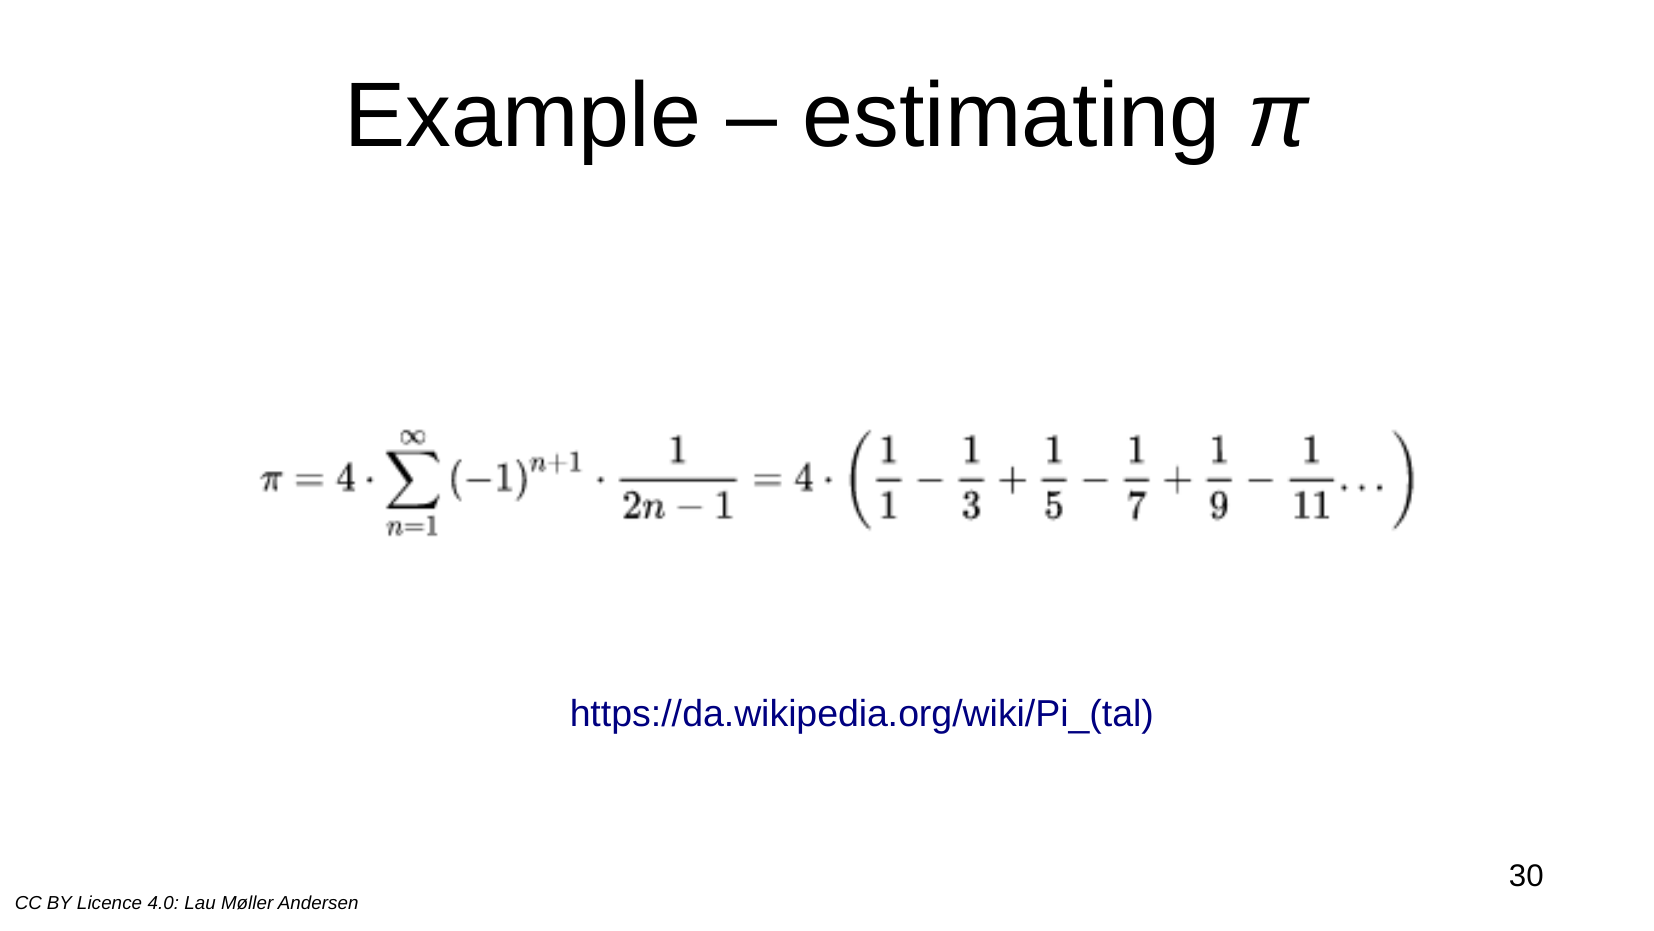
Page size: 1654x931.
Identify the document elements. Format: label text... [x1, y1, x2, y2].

title Example – estimating π [82, 37, 1571, 193]
text_box <nummer> [1494, 850, 1654, 921]
text_box https://da.wikipedia.org/wiki/Pi_(tal) [555, 685, 1170, 742]
text_box CC BY Licence 4.0: Lau Møller Andersen [0, 885, 387, 921]
picture [210, 421, 1441, 556]
